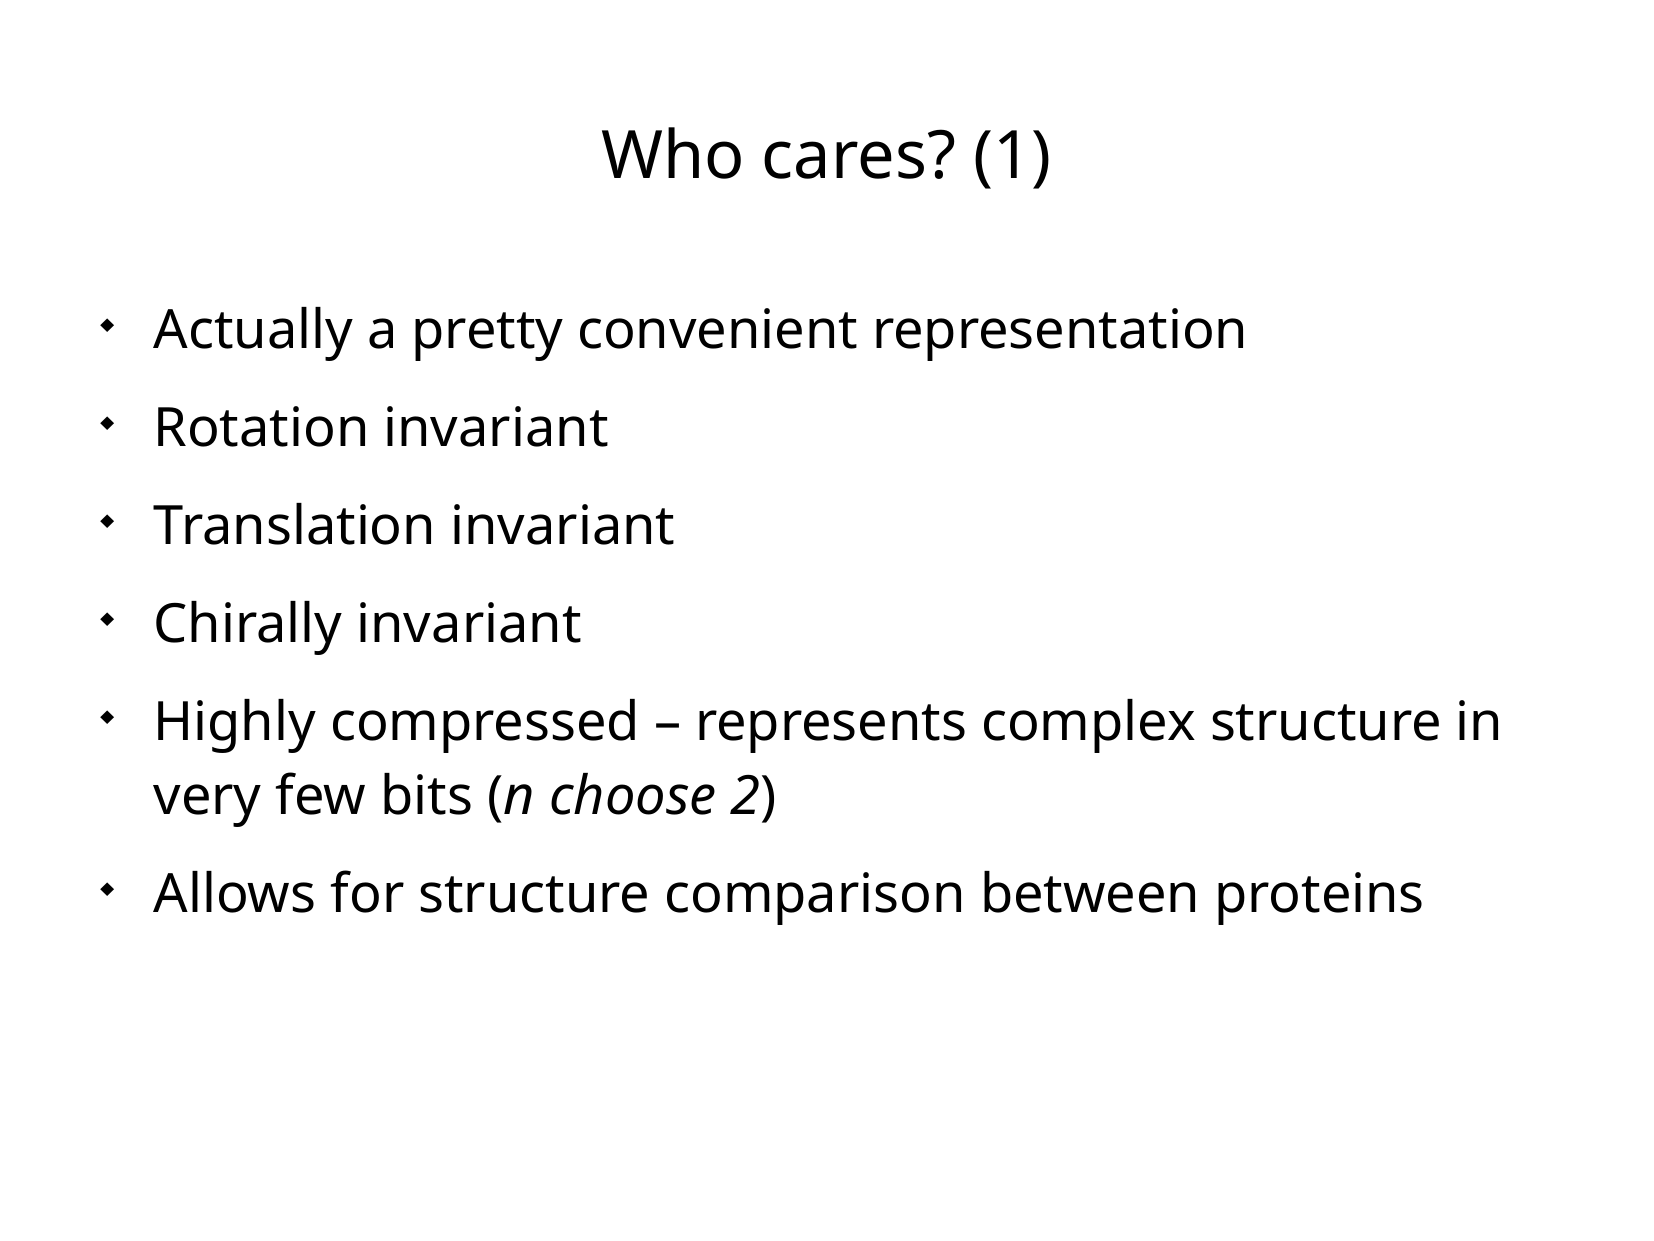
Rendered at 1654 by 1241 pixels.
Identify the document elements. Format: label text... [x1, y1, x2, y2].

title Who cares? (1) [82, 49, 1571, 257]
list Actually a pretty convenient representation Rotation invariant Translation invariant Chirally invariant Highly compressed – represents complex structure in very few bits (n choose 2) Allows for structure comparison between proteins [82, 290, 1571, 1010]
